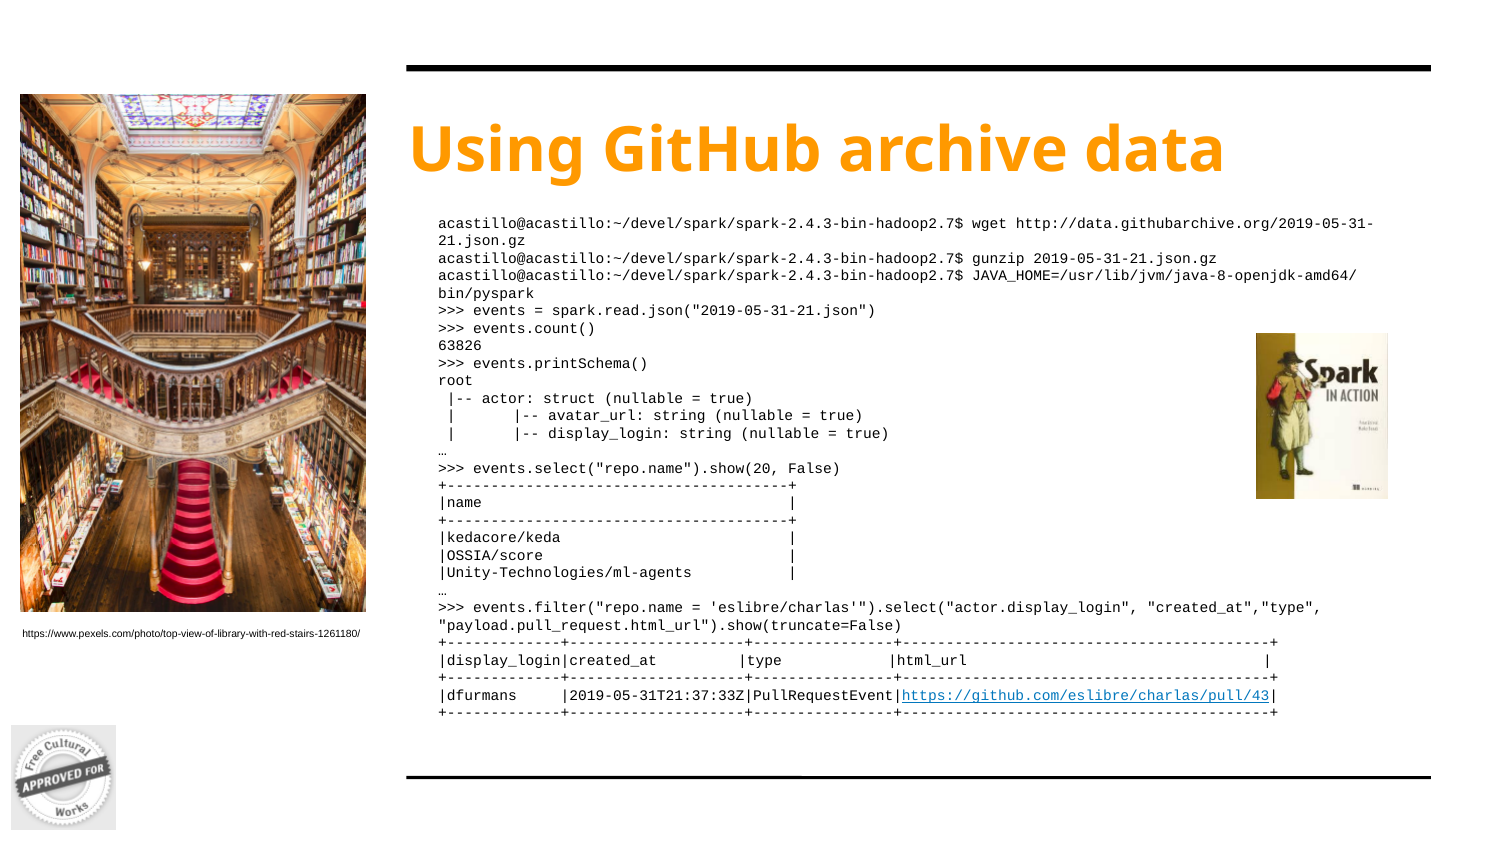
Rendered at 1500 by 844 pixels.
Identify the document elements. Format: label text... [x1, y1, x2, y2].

text_box acastillo@acastillo:~/devel/spark/spark-2.4.3-bin-hadoop2.7$ wget http://data.githubarchive.org/2019-05-31-21.json.gz acastillo@acastillo:~/devel/spark/spark-2.4.3-bin-hadoop2.7$ gunzip 2019-05-31-21.json.gz acastillo@acastillo:~/devel/spark/spark-2.4.3-bin-hadoop2.7$ JAVA_HOME=/usr/lib/jvm/java-8-openjdk-amd64/ bin/pyspark >>> events = spark.read.json("2019-05-31-21.json") >>> events.count() 63826 >>> events.printSchema() root |-- actor: struct (nullable = true) | |-- avatar_url: string (nullable = true) | |-- display_login: string (nullable = true) … >>> events.select("repo.name").show(20, False) +---------------------------------------+ |name | +---------------------------------------+ |kedacore/keda | |OSSIA/score | |Unity-Technologies/ml-agents | … >>> events.filter("repo.name = 'eslibre/charlas'").select("actor.display_login", "created_at","type", "payload.pull_request.html_url").show(truncate=False) +-------------+--------------------+----------------+------------------------------------------+ |display_login|created_at |type |html_url | +-------------+--------------------+----------------+------------------------------------------+ |dfurmans |2019-05-31T21:37:33Z|PullRequestEvent|https://github.com/eslibre/charlas/pull/43| +-------------+--------------------+----------------+------------------------------------------+ [423, 198, 1431, 717]
text_box https://www.pexels.com/photo/top-view-of-library-with-red-stairs-1261180/ [7, 611, 423, 651]
picture [11, 725, 116, 830]
picture [20, 94, 366, 611]
title Using GitHub archive data [393, 94, 1431, 199]
